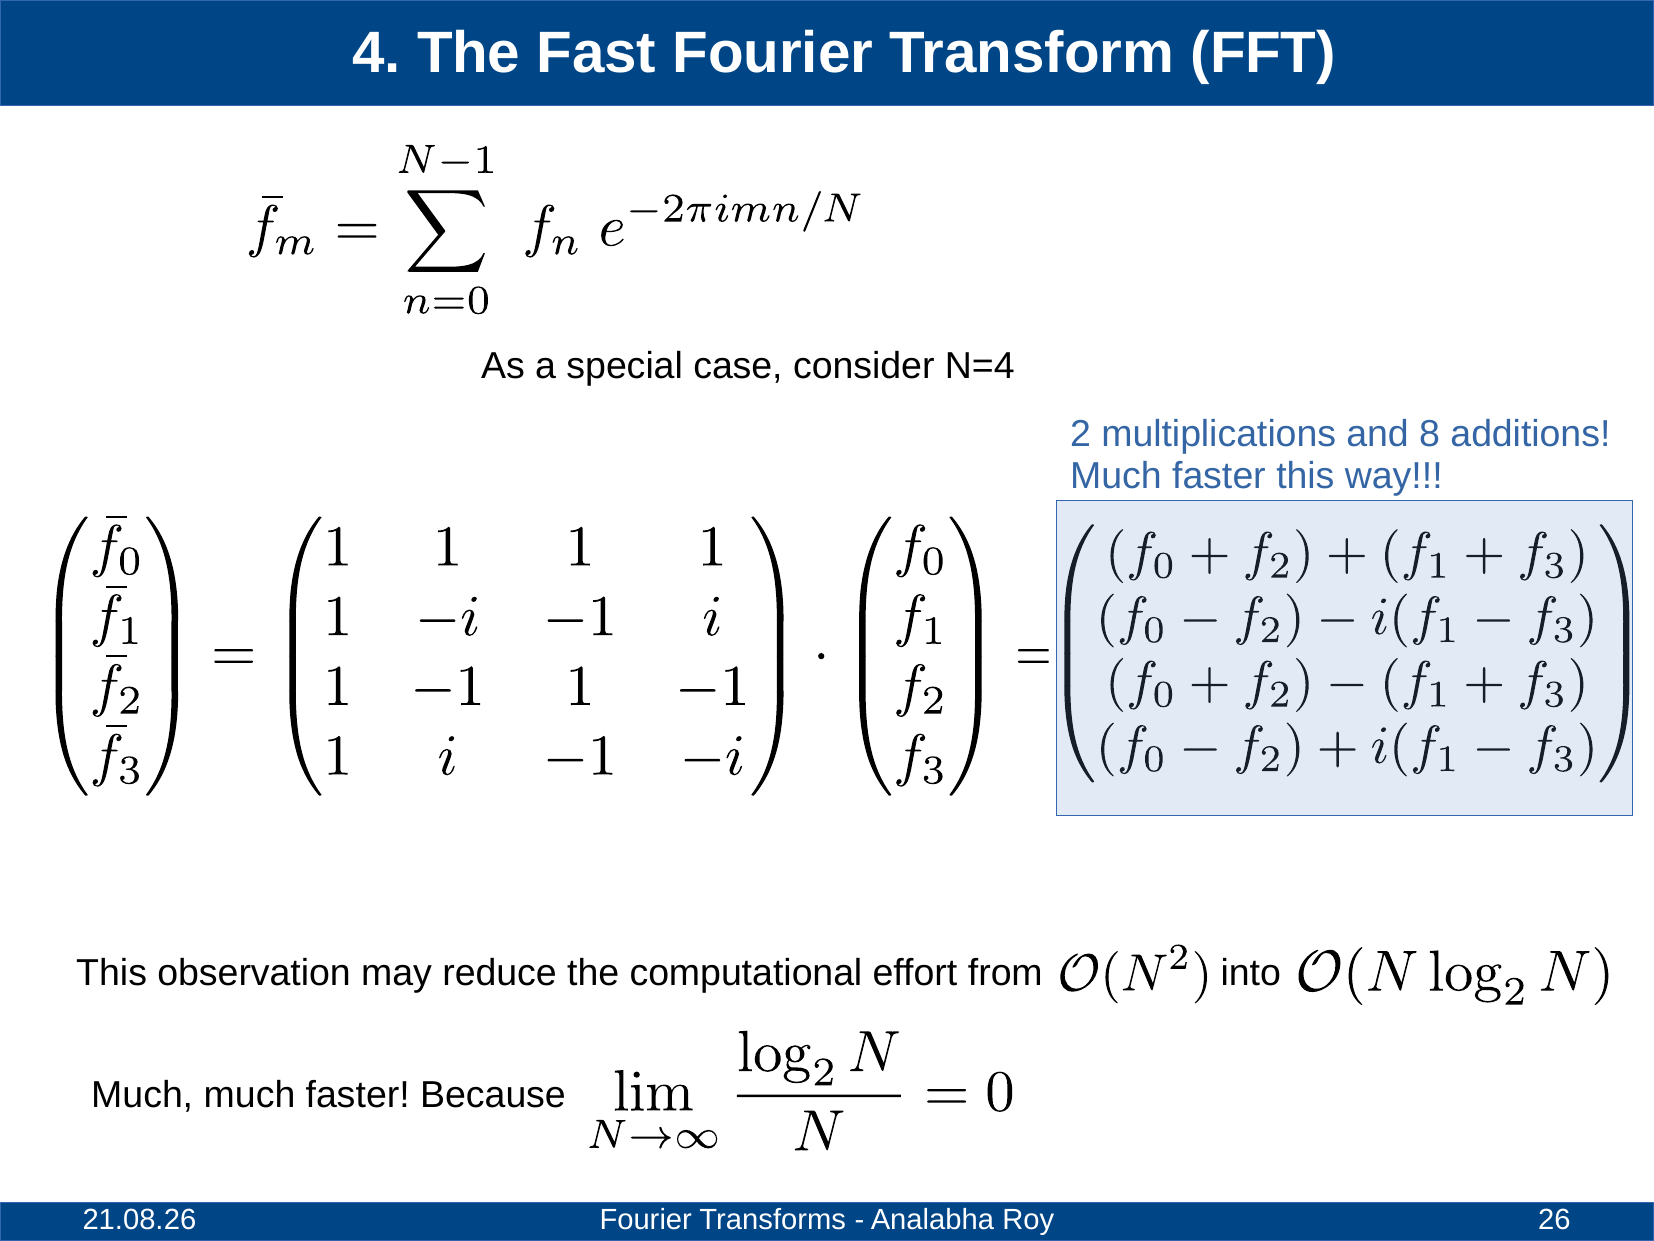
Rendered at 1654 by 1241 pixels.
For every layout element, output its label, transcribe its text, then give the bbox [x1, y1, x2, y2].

text_box [586, 1030, 1015, 1151]
text_box [1057, 944, 1213, 1004]
text_box [1295, 947, 1615, 1006]
text_box [38, 505, 1646, 816]
text_box This observation may reduce the computational effort from into [61, 944, 1175, 1002]
text_box 2 multiplications and 8 additions! Much faster this way!!! [1055, 405, 1637, 505]
text_box This observation may reduce the computational effort from into [1182, 944, 1318, 1002]
text_box As a special case, consider N=4 [466, 337, 1030, 394]
text_box [245, 144, 863, 315]
title 4. The Fast Fourier Transform (FFT) [0, 0, 1654, 106]
text_box Much, much faster! Because [76, 1065, 581, 1123]
